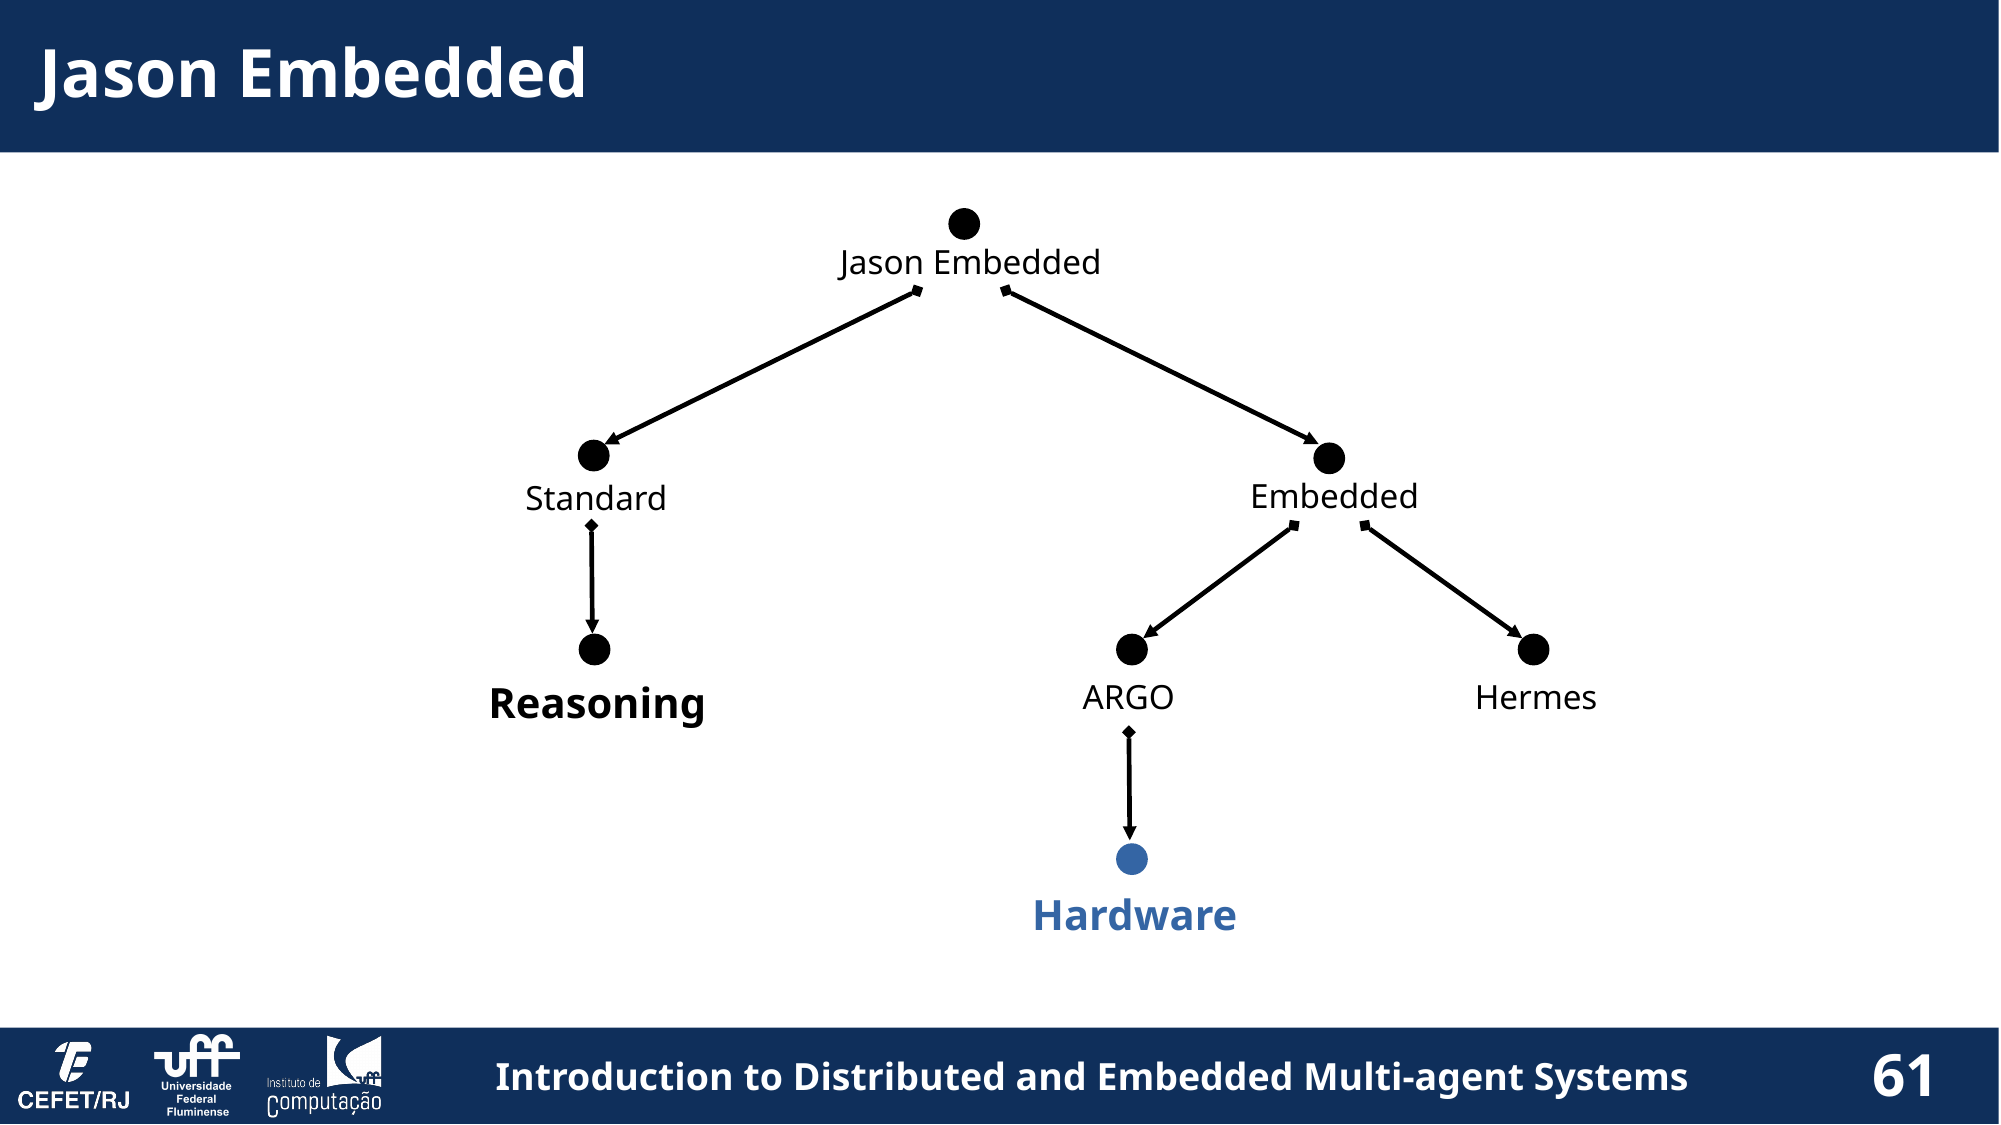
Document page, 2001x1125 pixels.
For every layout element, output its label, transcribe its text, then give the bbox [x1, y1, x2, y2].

text_box [1116, 633, 1148, 666]
text_box Reasoning [473, 669, 722, 734]
text_box Hermes [1459, 669, 1613, 724]
picture [18, 1021, 129, 1125]
picture [265, 1033, 383, 1118]
text_box [1313, 442, 1346, 475]
picture [153, 1033, 241, 1121]
text_box Jason Embedded [825, 233, 1117, 289]
text_box ARGO [1067, 669, 1190, 724]
text_box Hardware [1017, 881, 1253, 947]
text_box [577, 439, 610, 469]
text_box Embedded [1228, 467, 1441, 523]
text_box Standard [510, 469, 683, 525]
text_box [948, 208, 981, 233]
text_box Jason Embedded [25, 23, 1999, 119]
text_box [578, 633, 611, 666]
text_box [1517, 633, 1550, 666]
text_box [1116, 843, 1148, 876]
